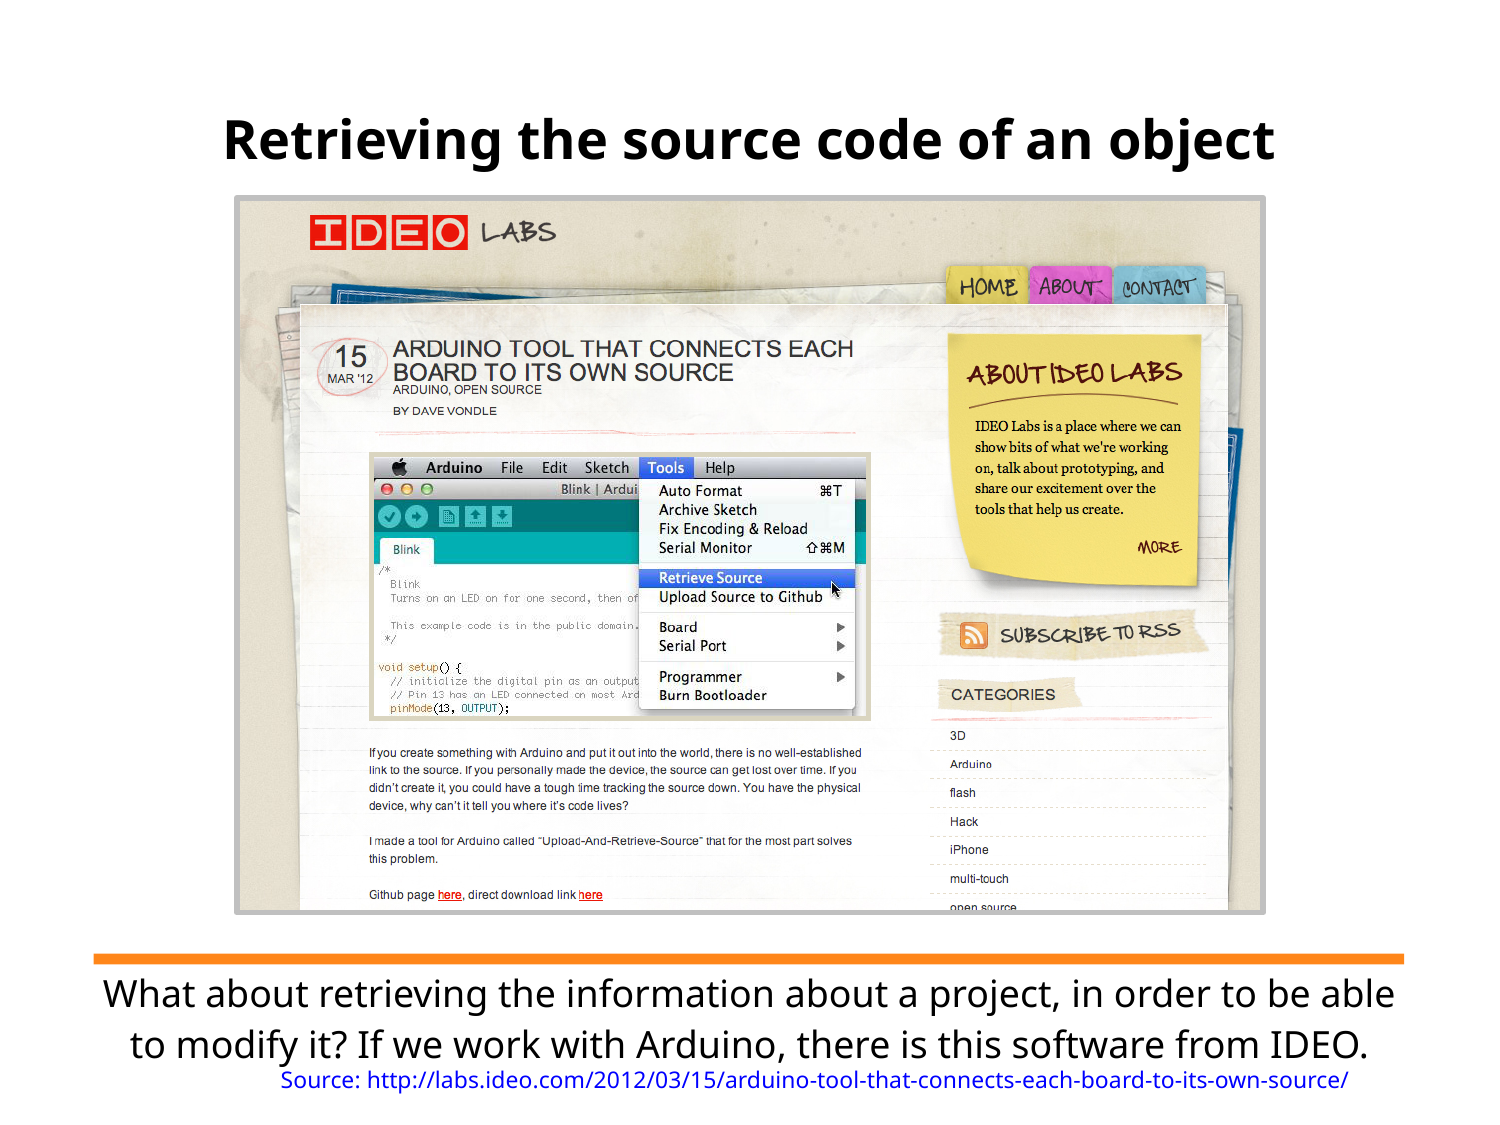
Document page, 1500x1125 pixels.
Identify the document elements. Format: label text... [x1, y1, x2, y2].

title Retrieving the source code of an object [75, 44, 1426, 233]
picture [0, 0, 1500, 1125]
text_box Source: http://labs.ideo.com/2012/03/15/arduino-tool-that-connects-each-board-to-its-own-source/ [265, 1064, 1235, 1098]
text_box What about retrieving the information about a project, in order to be able to modify it? If we work with Arduino, there is this software from IDEO. [83, 960, 1418, 1064]
